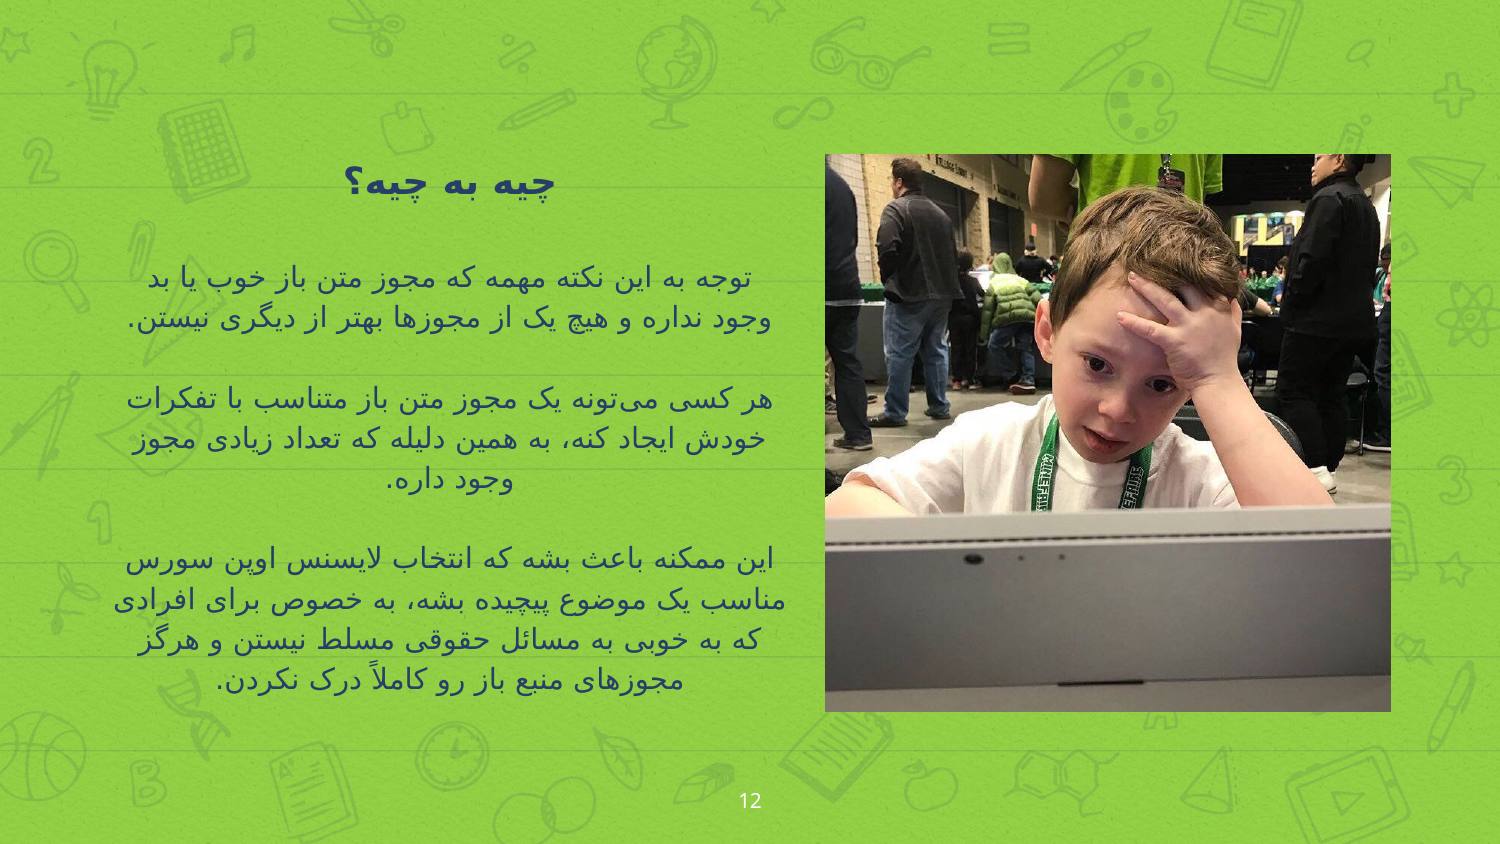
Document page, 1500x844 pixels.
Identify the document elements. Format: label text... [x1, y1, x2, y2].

picture [0, 0, 1500, 844]
text_box <number> [705, 779, 795, 825]
list چیه به چیه؟ توجه به این نکته مهمه که مجوز متن باز خوب یا بد وجود نداره و هیچ یک از مجوزها بهتر از دیگری نیستن. هر کسی می‌تونه یک مجوز متن باز متناسب با تفکرات خودش ایجاد کنه، به همین دلیله که تعداد زیادی مجوز وجود داره. این ممکنه باعث بشه که انتخاب لایسنس اوپن سورس مناسب یک موضوع پیچیده بشه، به خصوص برای افرادی که به خوبی به مسائل حقوقی مسلط نیستن و هرگز مجوزهای منبع باز رو کاملاً درک نکردن. [112, 150, 788, 751]
